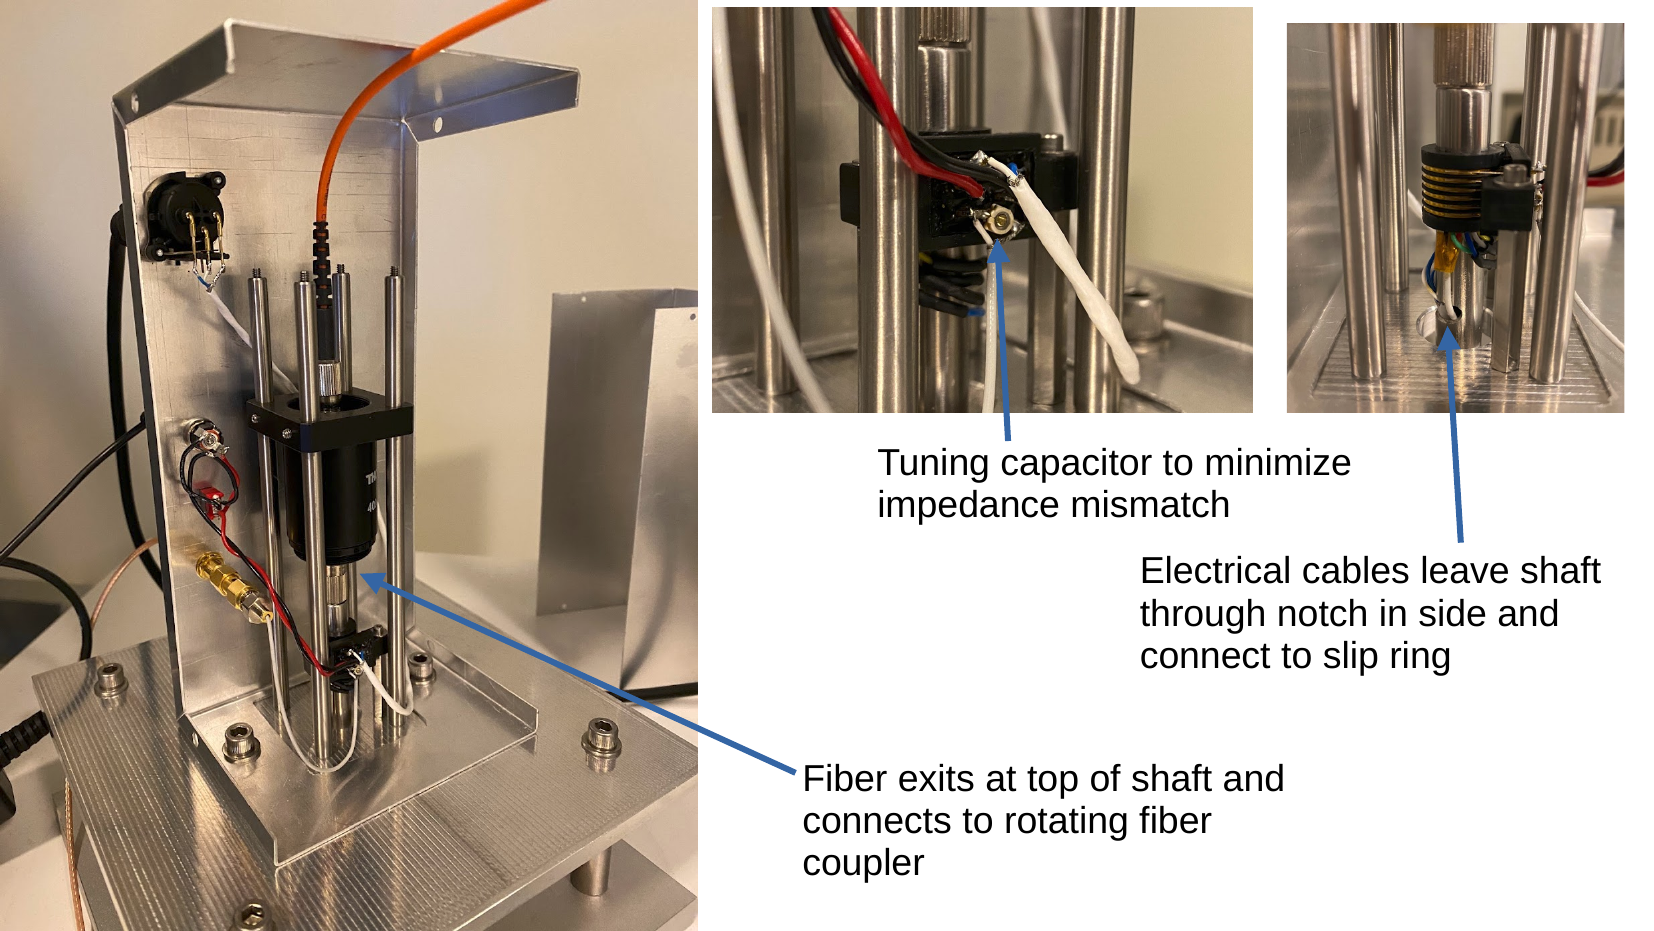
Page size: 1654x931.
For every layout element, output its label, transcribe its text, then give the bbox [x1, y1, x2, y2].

picture [0, 0, 698, 931]
text_box Fiber exits at top of shaft and connects to rotating fiber coupler [787, 750, 1313, 891]
picture [1286, 23, 1625, 413]
text_box Electrical cables leave shaft through notch in side and connect to slip ring [1125, 542, 1651, 770]
text_box Tuning capacitor to minimize impedance mismatch [862, 434, 1388, 576]
picture [712, 7, 1253, 413]
